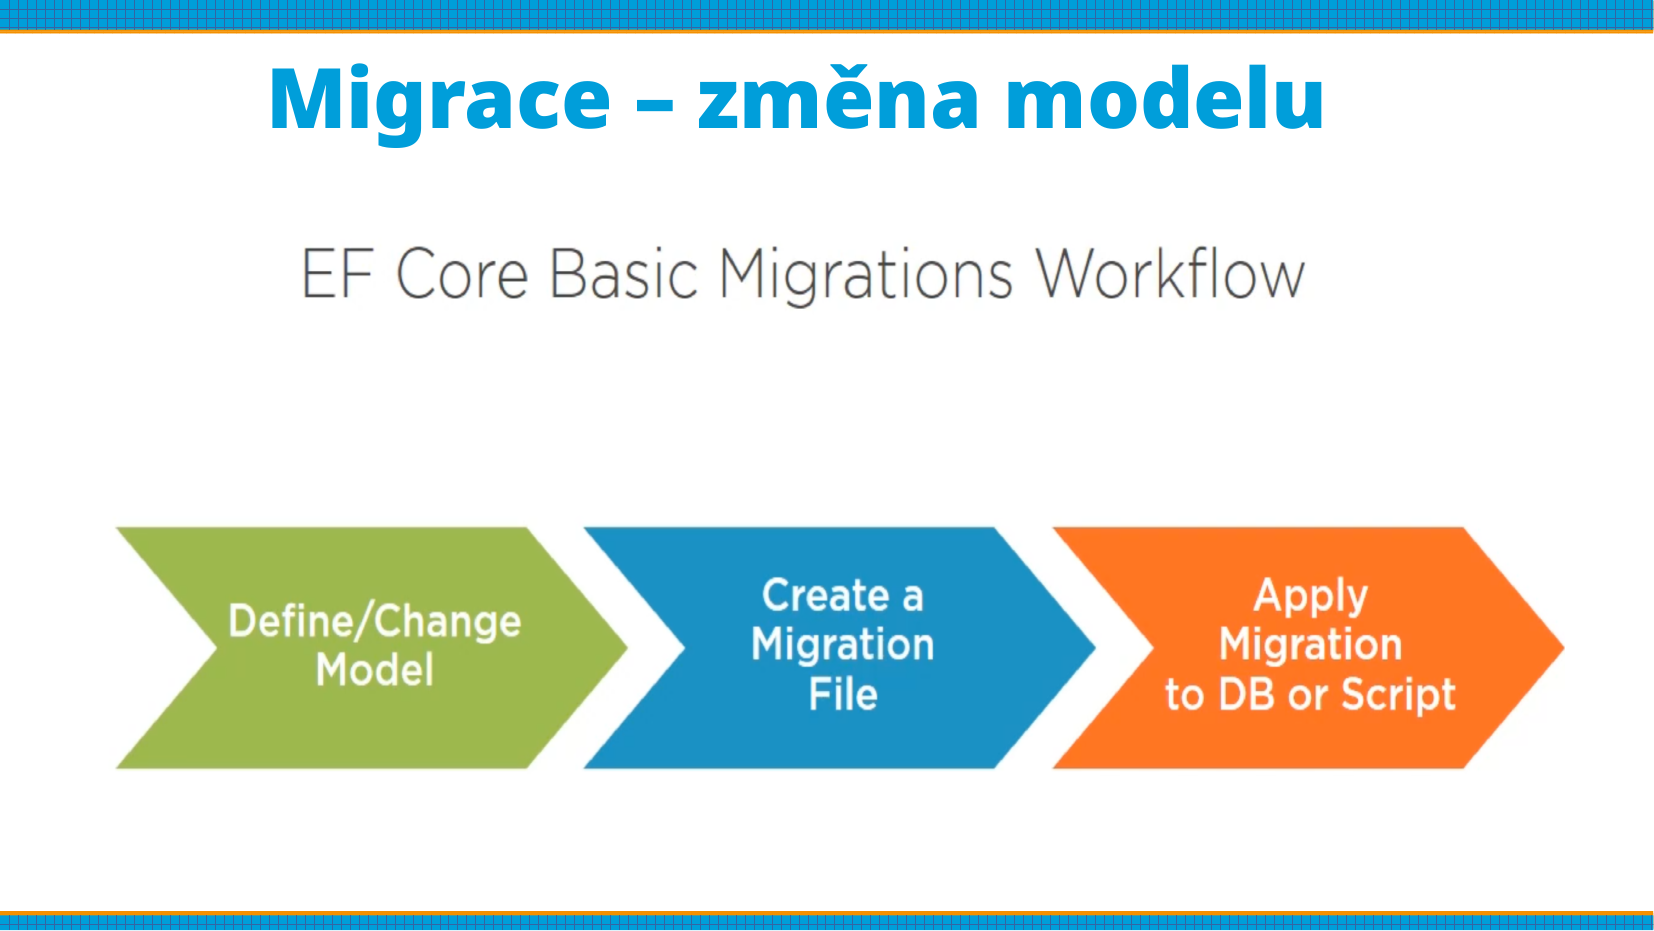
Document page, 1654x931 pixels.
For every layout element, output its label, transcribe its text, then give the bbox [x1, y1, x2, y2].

picture [91, 177, 1565, 857]
subtitle Migrace – změna modelu [59, 14, 1536, 178]
